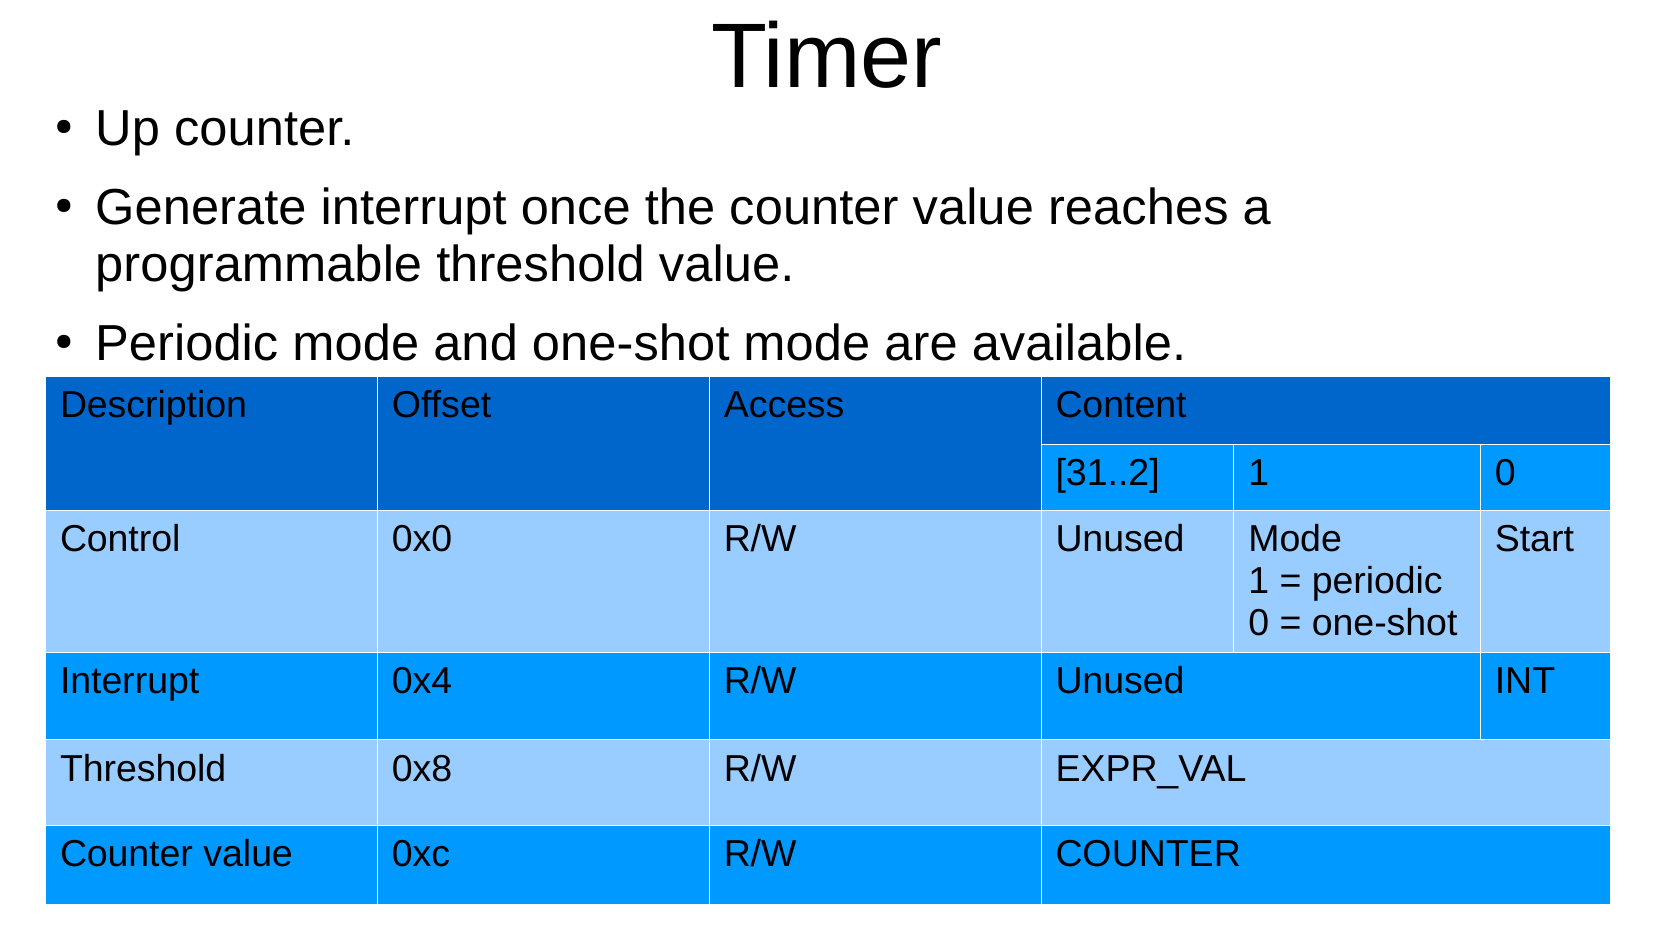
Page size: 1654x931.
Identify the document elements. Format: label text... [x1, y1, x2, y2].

table_cell 0x8 [378, 740, 709, 825]
table_cell INT [1481, 653, 1610, 739]
table_header Access [710, 377, 1041, 510]
table_cell Control [46, 511, 377, 652]
table_cell 1 [1234, 445, 1480, 510]
table_cell COUNTER [1042, 826, 1610, 904]
table_cell R/W [710, 740, 1041, 825]
table_cell 0x0 [378, 511, 709, 652]
list Up counter. Generate interrupt once the counter value reaches a programmable threshold value. Periodic mode and one-shot mode are available. [41, 99, 1583, 373]
table_cell R/W [710, 511, 1041, 652]
table_cell 0 [1481, 445, 1610, 510]
table_cell Unused [1042, 511, 1233, 652]
table_cell 0x4 [378, 653, 709, 739]
table_cell Mode 1 = periodic 0 = one-shot [1234, 511, 1480, 652]
table_cell Counter value [46, 826, 377, 904]
table_cell [31..2] [1042, 445, 1233, 510]
table_cell Unused [1042, 653, 1480, 739]
table_cell 0xc [378, 826, 709, 904]
table_cell Start [1481, 511, 1610, 652]
title Timer [82, 0, 1571, 99]
table_header Content [1042, 377, 1610, 444]
table_header Offset [378, 377, 709, 510]
table_cell Interrupt [46, 653, 377, 739]
table_cell EXPR_VAL [1042, 740, 1610, 825]
table_cell R/W [710, 826, 1041, 904]
table_cell Threshold [46, 740, 377, 825]
table_header Description [46, 377, 377, 510]
table_cell R/W [710, 653, 1041, 739]
